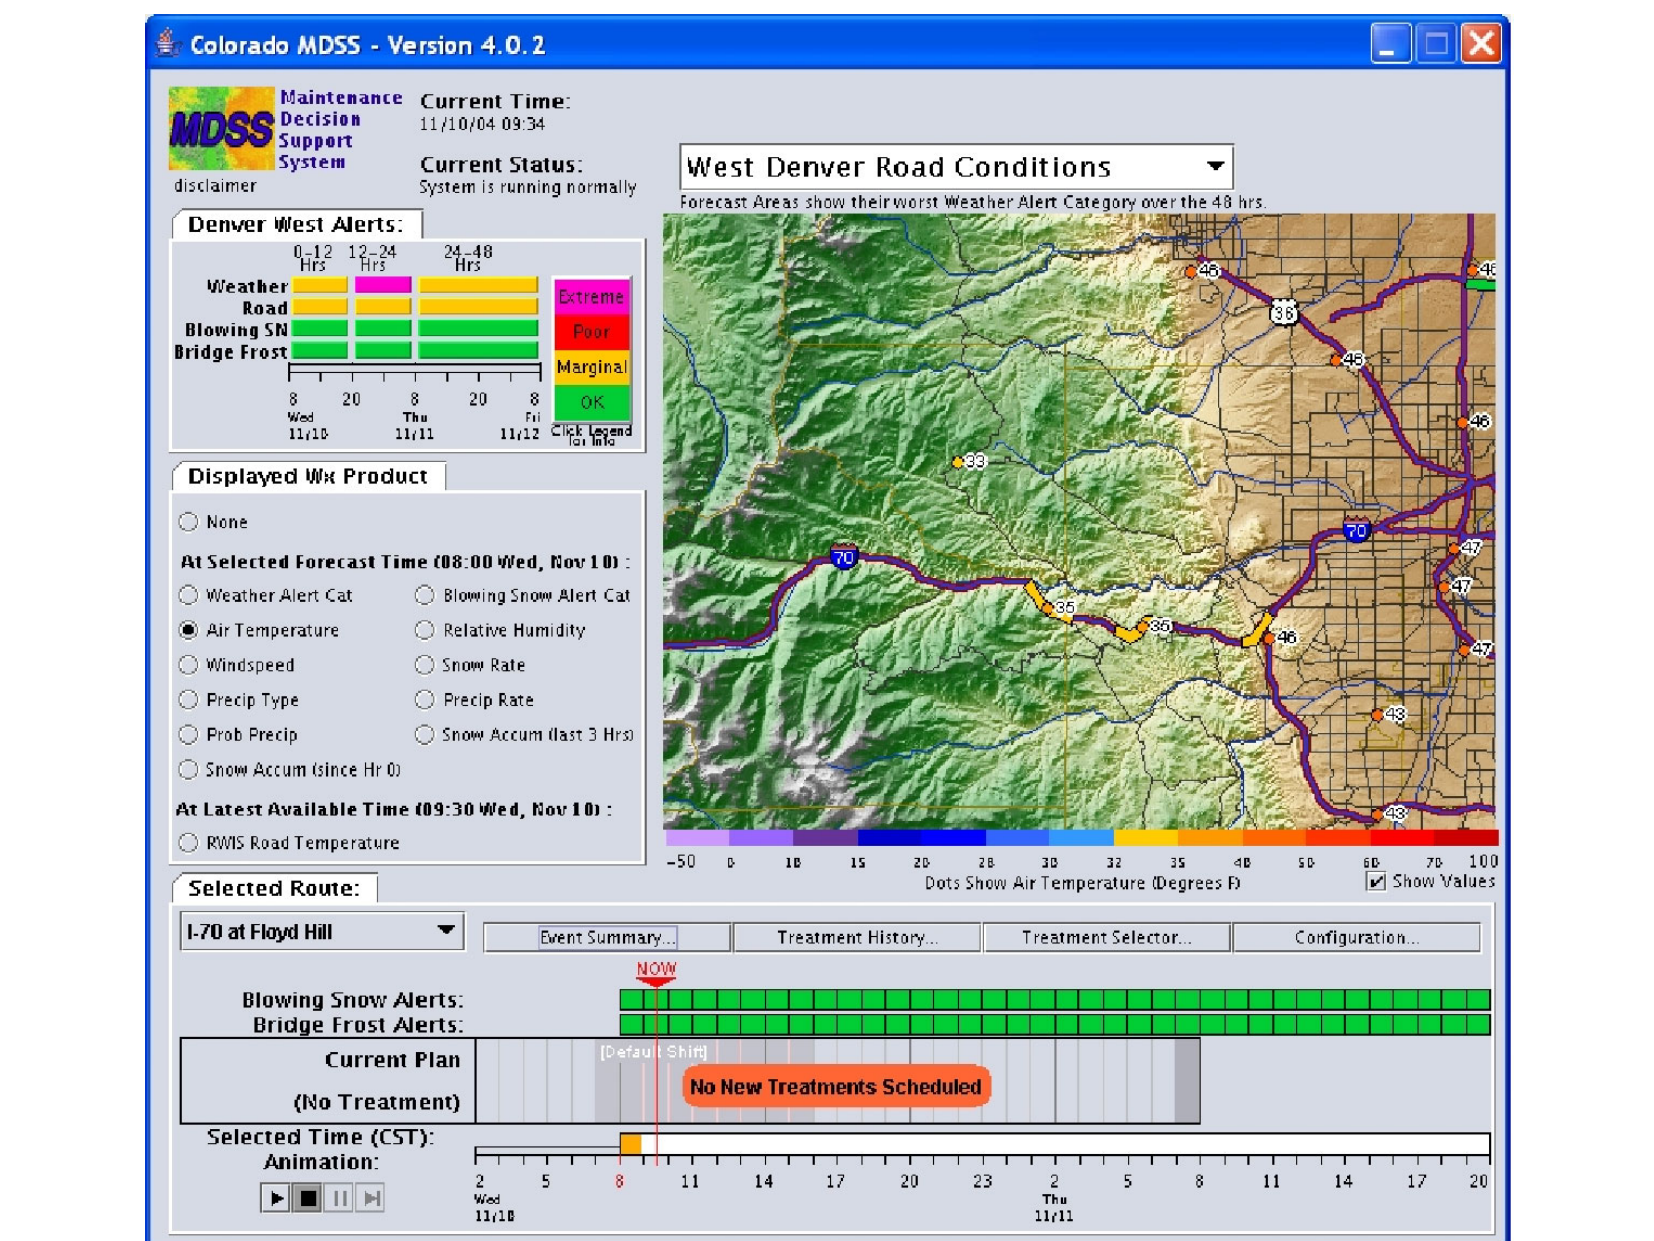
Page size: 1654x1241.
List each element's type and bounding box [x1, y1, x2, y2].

picture [145, 14, 1514, 1241]
